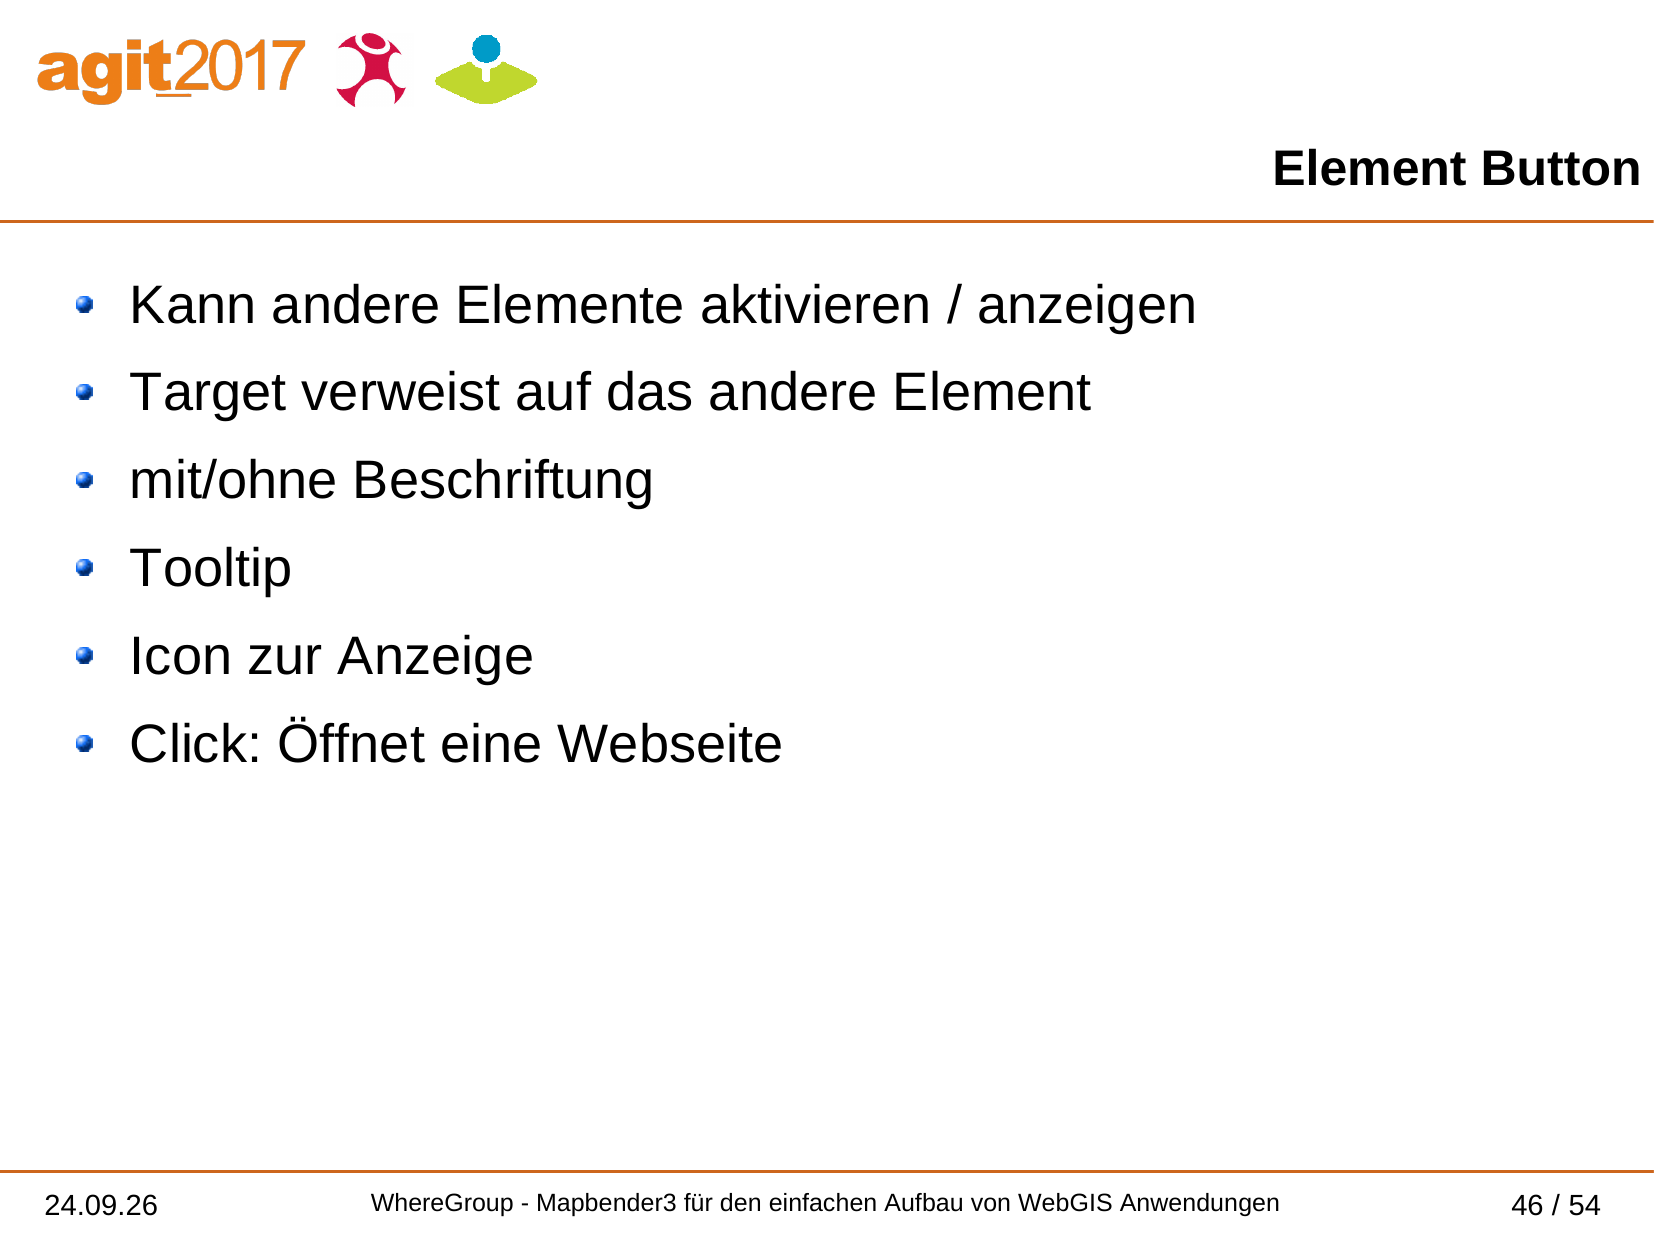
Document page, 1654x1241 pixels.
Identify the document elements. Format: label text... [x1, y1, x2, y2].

picture [35, 23, 308, 107]
picture [435, 35, 538, 104]
list Kann andere Elemente aktivieren / anzeigen Target verweist auf das andere Element mit/ohne Beschriftung Tooltip Icon zur Anzeige Click: Öffnet eine Webseite [59, 274, 1548, 1093]
title Element Button [153, 124, 1642, 213]
